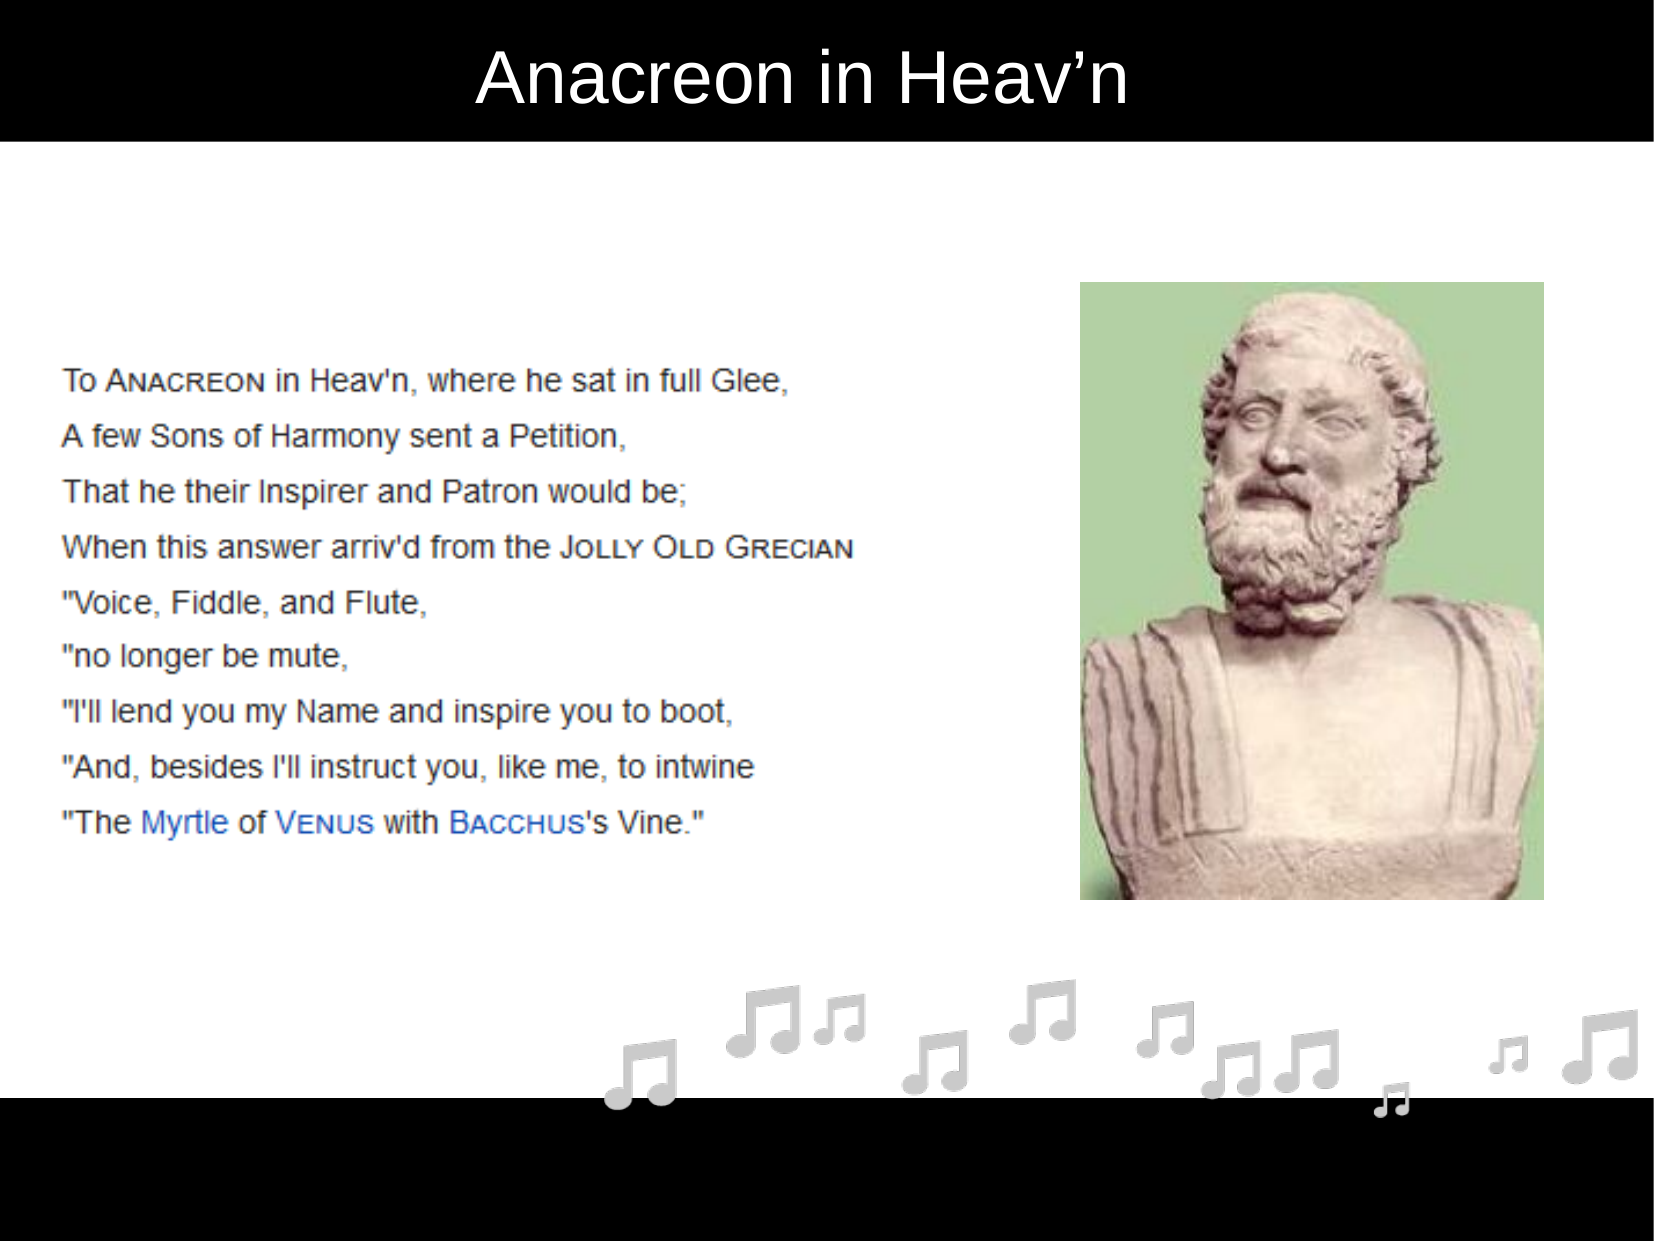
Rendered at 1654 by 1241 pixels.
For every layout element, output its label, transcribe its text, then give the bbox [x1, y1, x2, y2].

picture [44, 346, 871, 856]
title Anacreon in Heav’n [59, 8, 1548, 148]
picture [1080, 282, 1544, 901]
